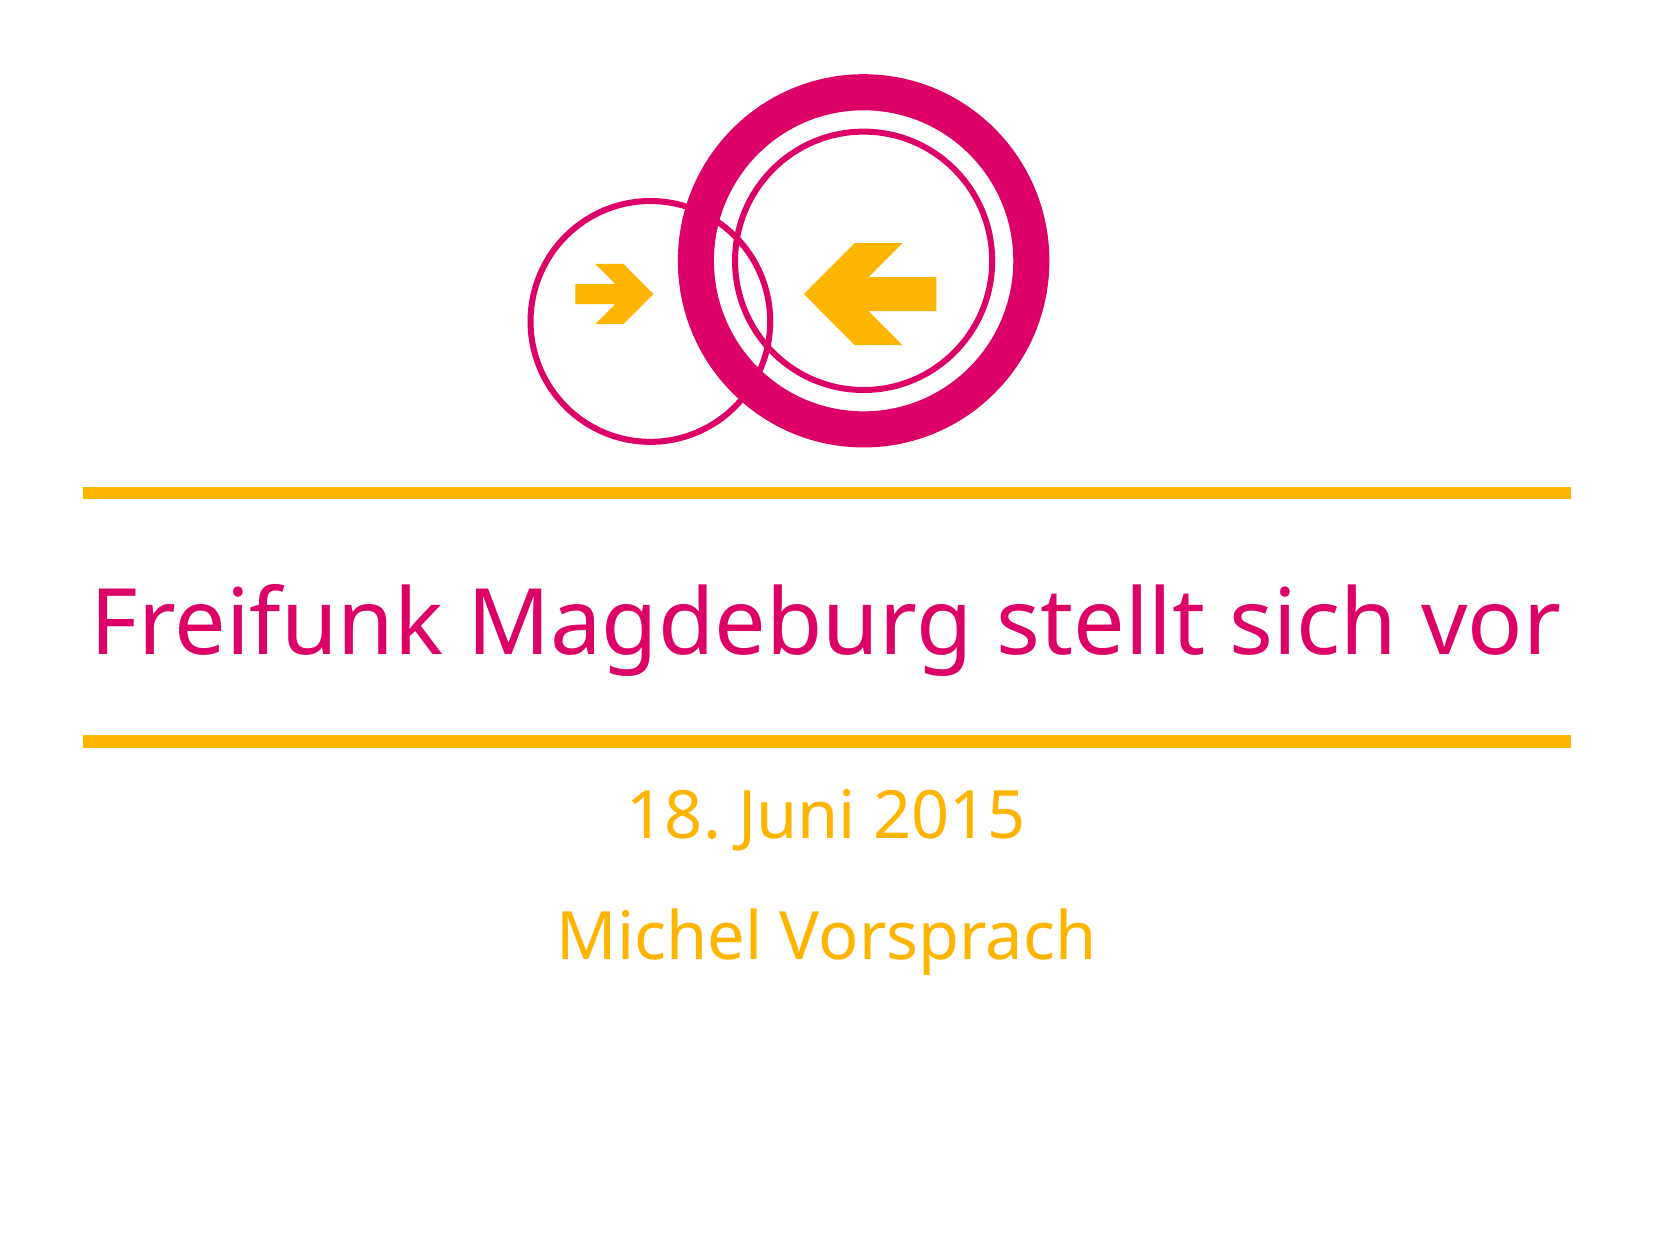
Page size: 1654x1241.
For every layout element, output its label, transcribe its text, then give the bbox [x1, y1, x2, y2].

list 18. Juni 2015 Michel Vorsprach [82, 767, 1571, 1205]
title Freifunk Magdeburg stellt sich vor [82, 493, 1571, 745]
